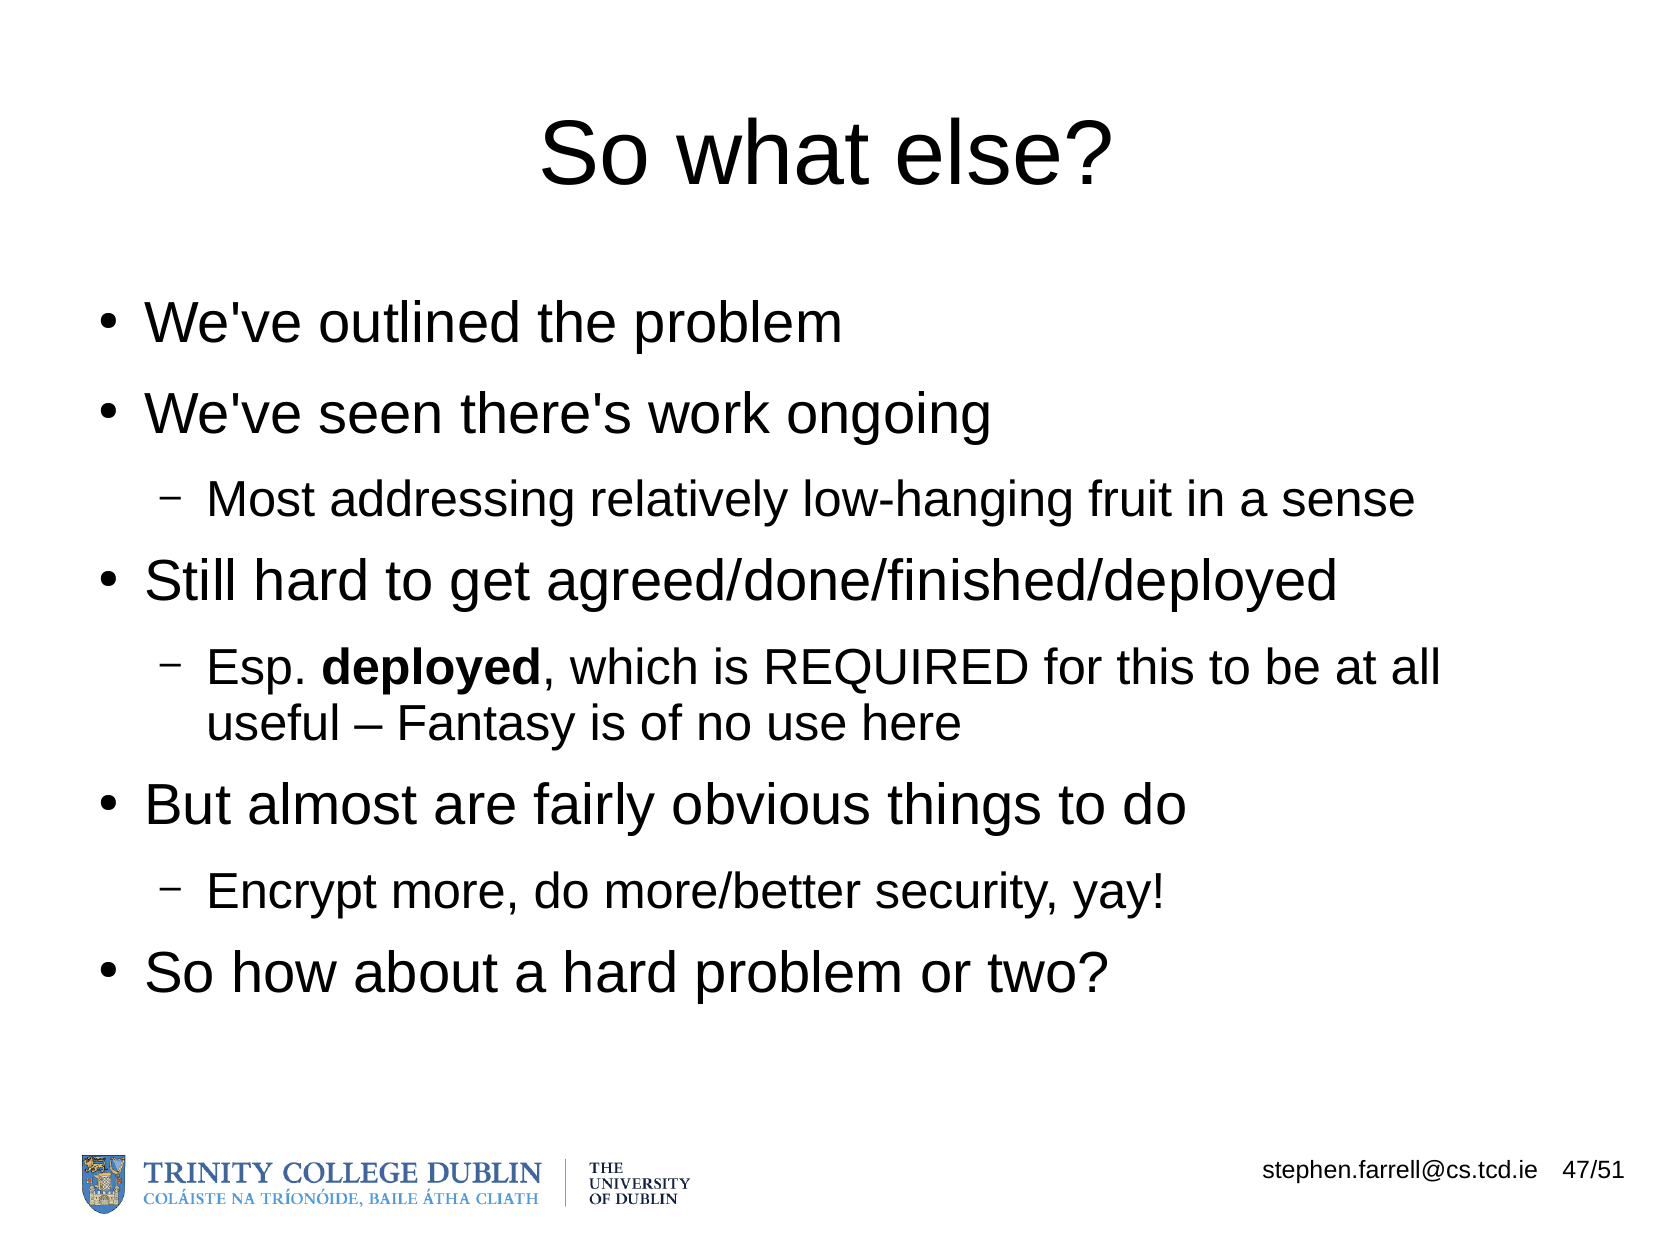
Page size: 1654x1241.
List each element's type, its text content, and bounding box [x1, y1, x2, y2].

title So what else? [82, 49, 1571, 257]
picture [82, 1155, 694, 1214]
list We've outlined the problem We've seen there's work ongoing Most addressing relatively low-hanging fruit in a sense Still hard to get agreed/done/finished/deployed Esp. deployed, which is REQUIRED for this to be at all useful – Fantasy is of no use here But almost are fairly obvious things to do Encrypt more, do more/better security, yay! So how about a hard problem or two? [82, 290, 1571, 1010]
